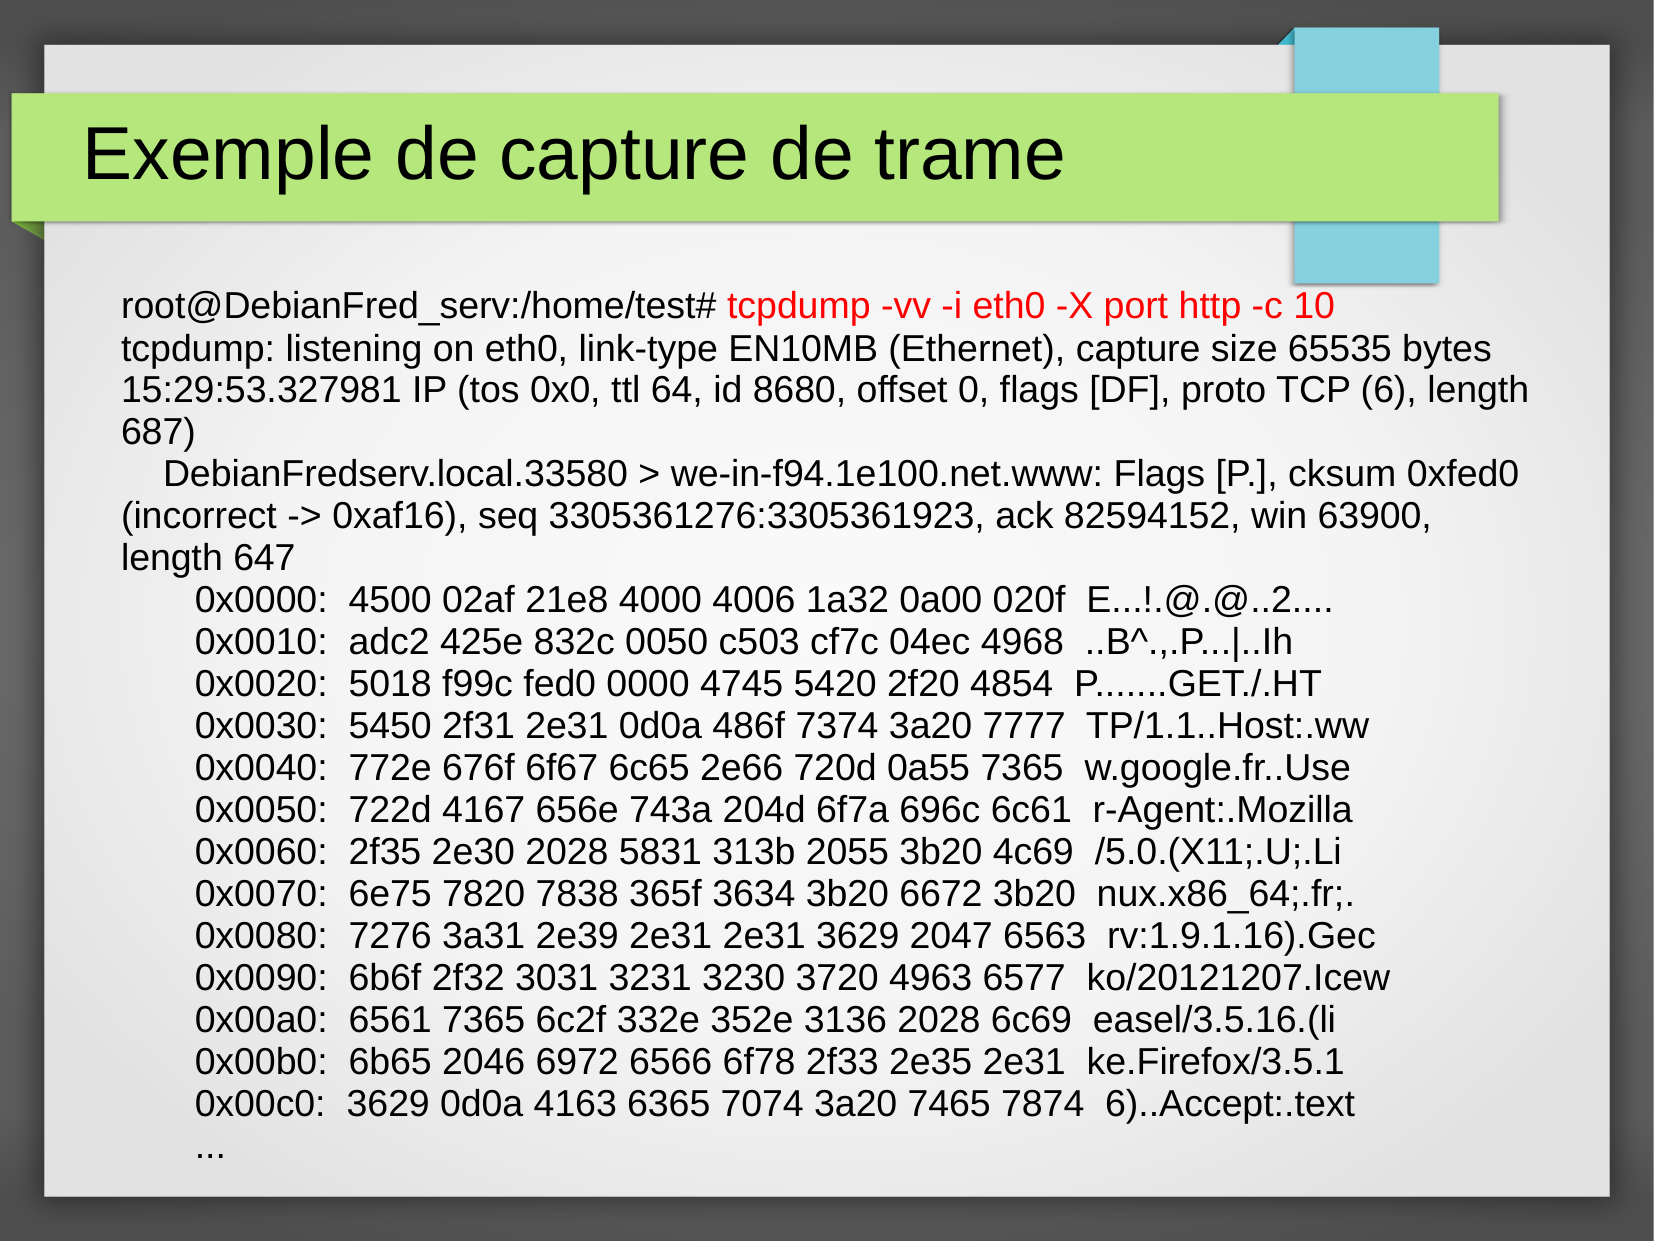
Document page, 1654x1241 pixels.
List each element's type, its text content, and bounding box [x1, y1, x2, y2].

text_box root@DebianFred_serv:/home/test# tcpdump -vv -i eth0 -X port http -c 10 tcpdump: listening on eth0, link-type EN10MB (Ethernet), capture size 65535 bytes 15:29:53.327981 IP (tos 0x0, ttl 64, id 8680, offset 0, flags [DF], proto TCP (6), length 687) DebianFredserv.local.33580 > we-in-f94.1e100.net.www: Flags [P.], cksum 0xfed0 (incorrect -> 0xaf16), seq 3305361276:3305361923, ack 82594152, win 63900, length 647 0x0000: 4500 02af 21e8 4000 4006 1a32 0a00 020f E...!.@.@..2.... 0x0010: adc2 425e 832c 0050 c503 cf7c 04ec 4968 ..B^.,.P...|..Ih 0x0020: 5018 f99c fed0 0000 4745 5420 2f20 4854 P.......GET./.HT 0x0030: 5450 2f31 2e31 0d0a 486f 7374 3a20 7777 TP/1.1..Host:.ww 0x0040: 772e 676f 6f67 6c65 2e66 720d 0a55 7365 w.google.fr..Use 0x0050: 722d 4167 656e 743a 204d 6f7a 696c 6c61 r-Agent:.Mozilla 0x0060: 2f35 2e30 2028 5831 313b 2055 3b20 4c69 /5.0.(X11;.U;.Li 0x0070: 6e75 7820 7838 365f 3634 3b20 6672 3b20 nux.x86_64;.fr;. 0x0080: 7276 3a31 2e39 2e31 2e31 3629 2047 6563 rv:1.9.1.16).Gec 0x0090: 6b6f 2f32 3031 3231 3230 3720 4963 6577 ko/20121207.Icew 0x00a0: 6561 7365 6c2f 332e 352e 3136 2028 6c69 easel/3.5.16.(li 0x00b0: 6b65 2046 6972 6566 6f78 2f33 2e35 2e31 ke.Firefox/3.5.1 0x00c0: 3629 0d0a 4163 6365 7074 3a20 7465 7874 6)..Accept:.text ... [106, 277, 1548, 1218]
picture [0, 0, 1654, 1241]
title Exemple de capture de trame [82, 94, 1264, 213]
